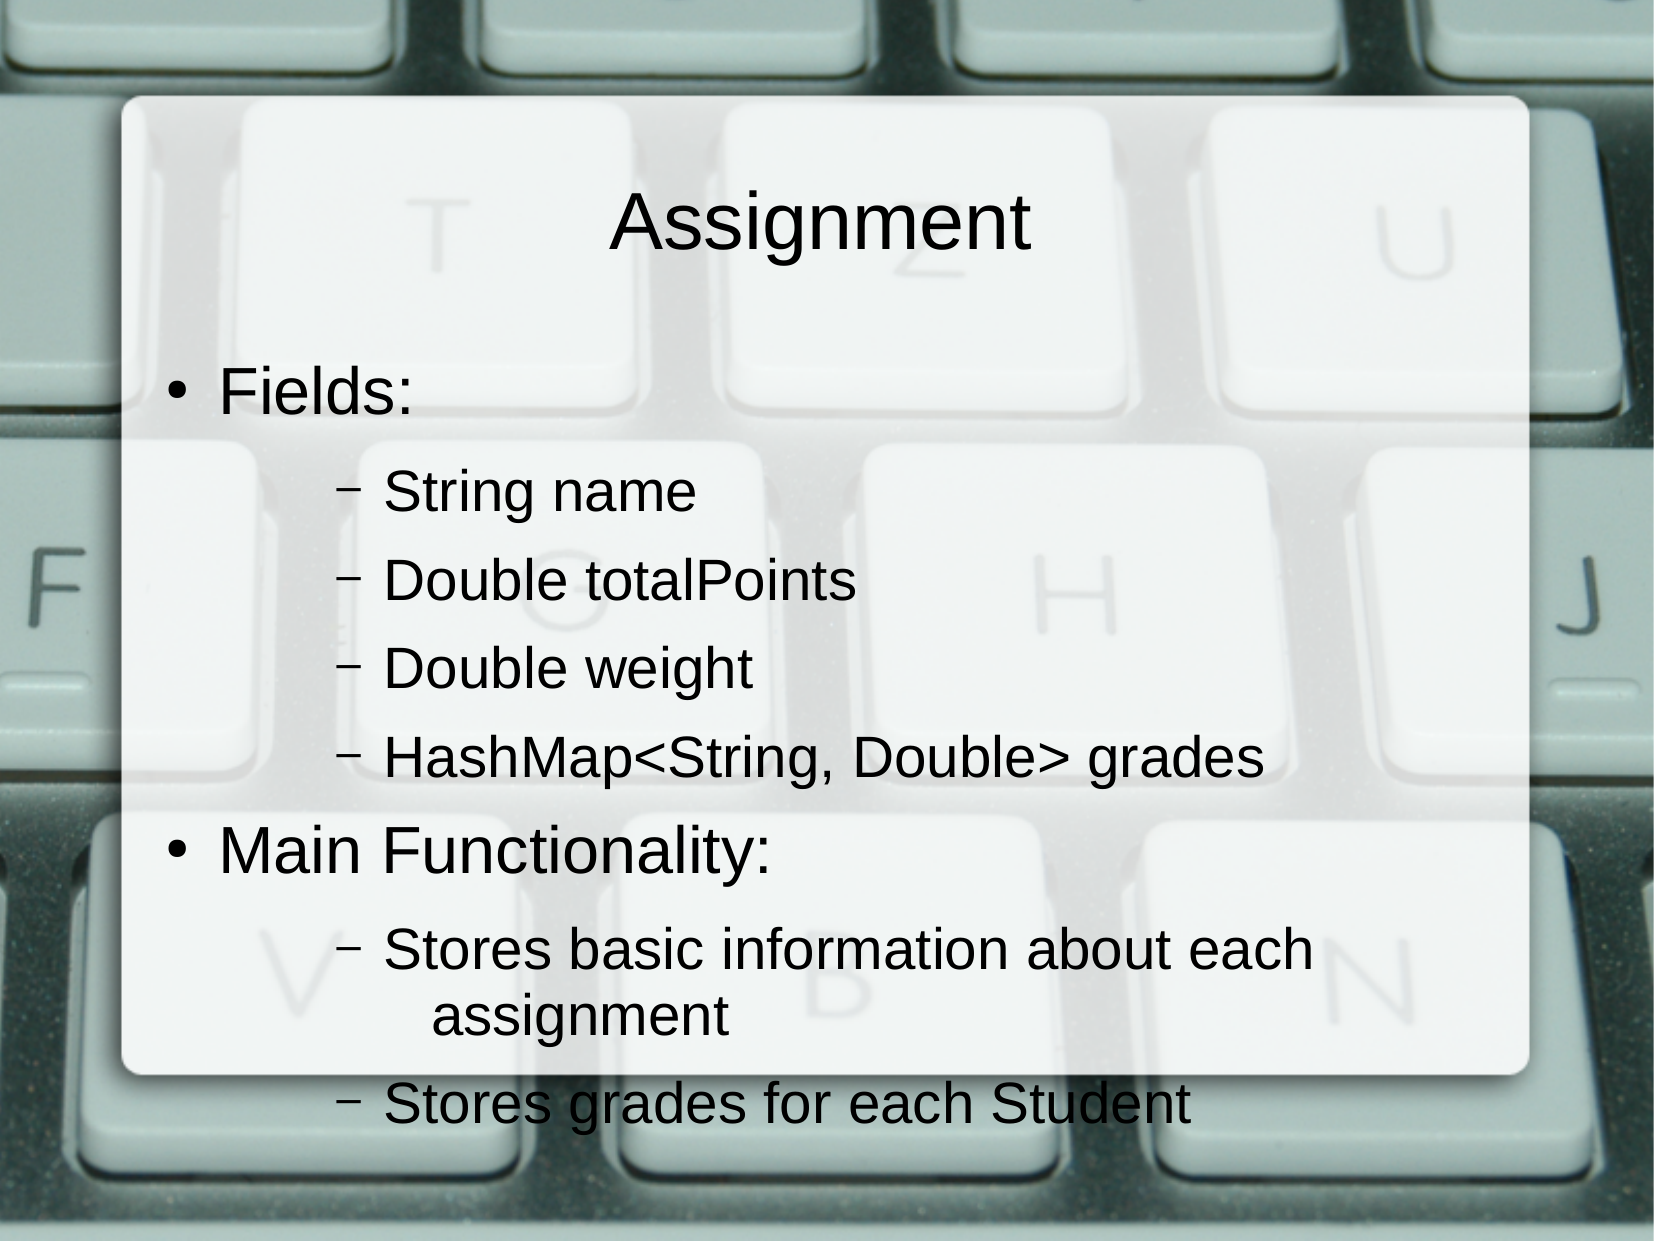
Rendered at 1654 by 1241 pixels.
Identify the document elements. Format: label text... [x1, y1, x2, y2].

list Fields: String name Double totalPoints Double weight HashMap<String, Double> grades Main Functionality: Stores basic information about each assignment Stores grades for each Student [147, 354, 1506, 1137]
picture [0, 0, 1654, 1241]
title Assignment [135, 117, 1506, 325]
